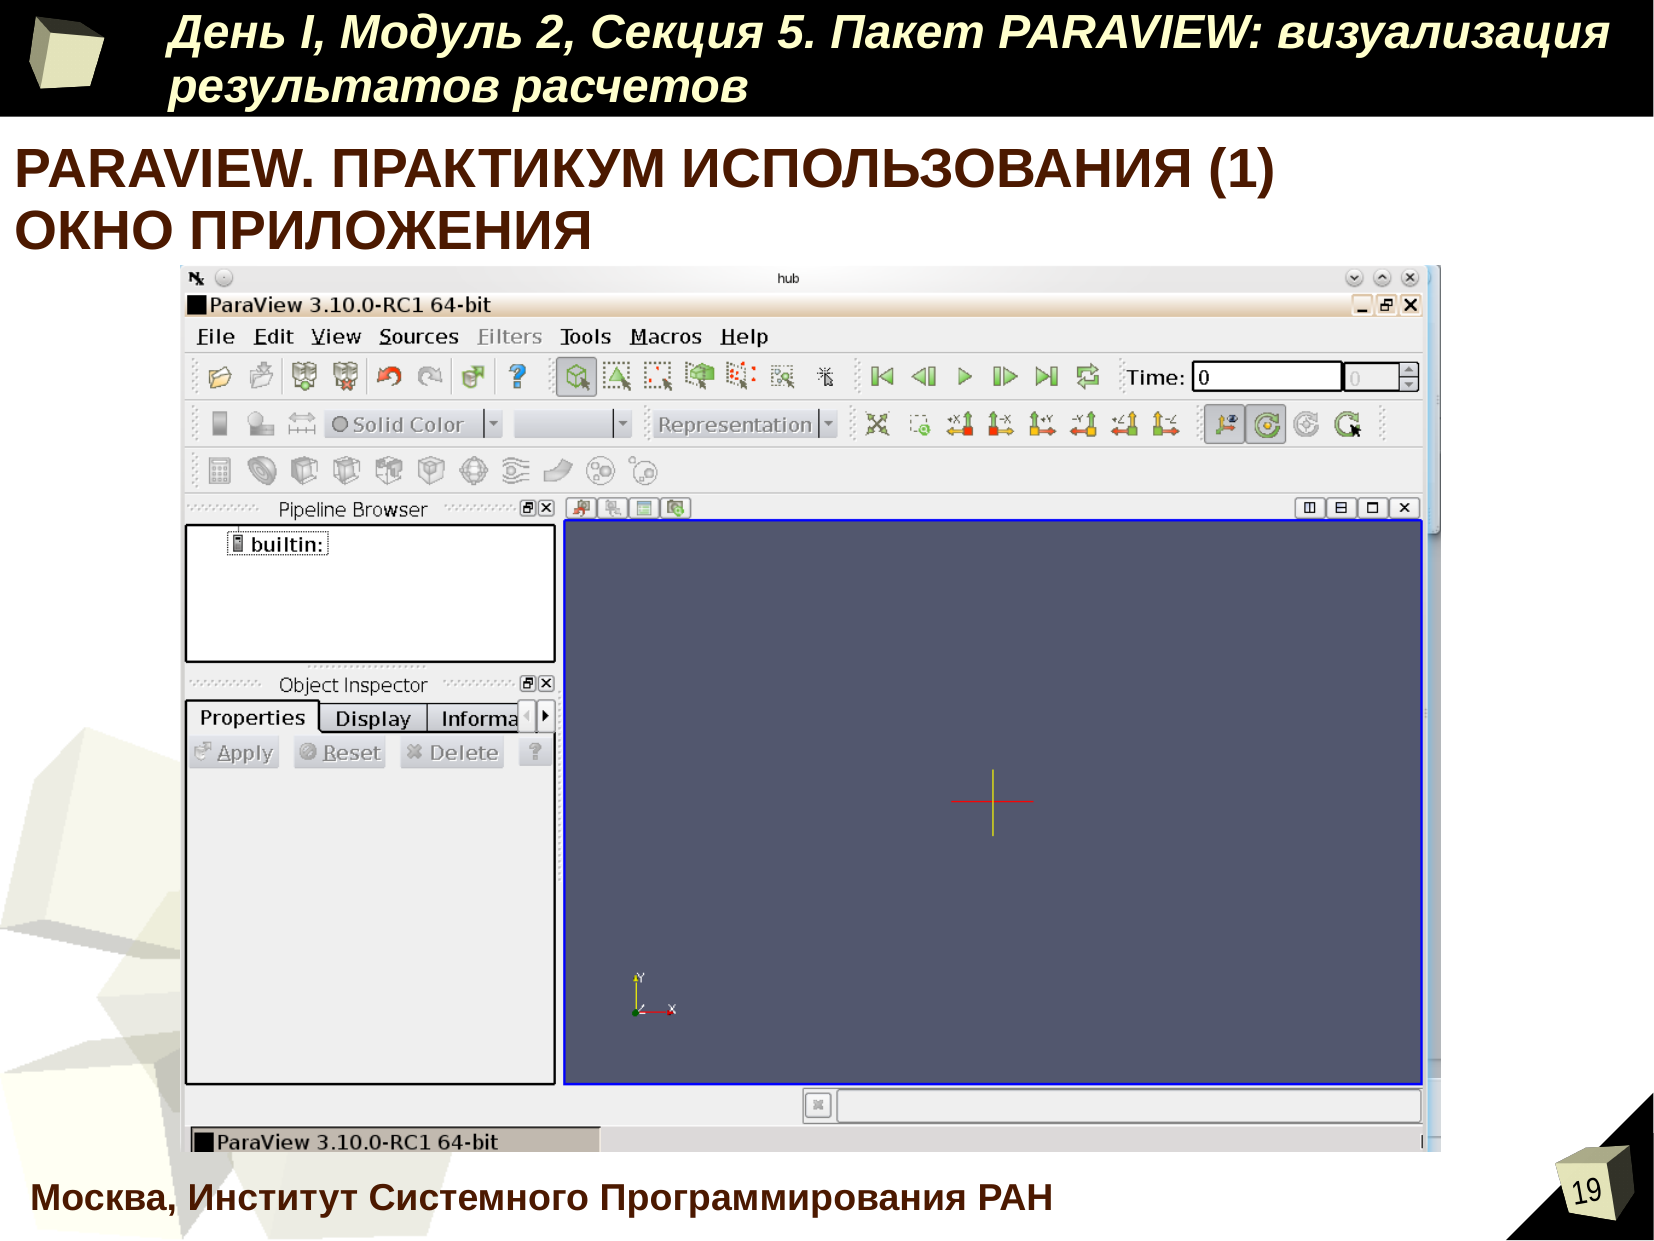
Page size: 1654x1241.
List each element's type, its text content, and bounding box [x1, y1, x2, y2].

picture [464, 1193, 472, 1198]
picture [0, 265, 1441, 1241]
text_box PARAVIEW. ПРАКТИКУМ ИСПОЛЬЗОВАНИЯ (1) ОКНО ПРИЛОЖЕНИЯ [0, 130, 1654, 269]
